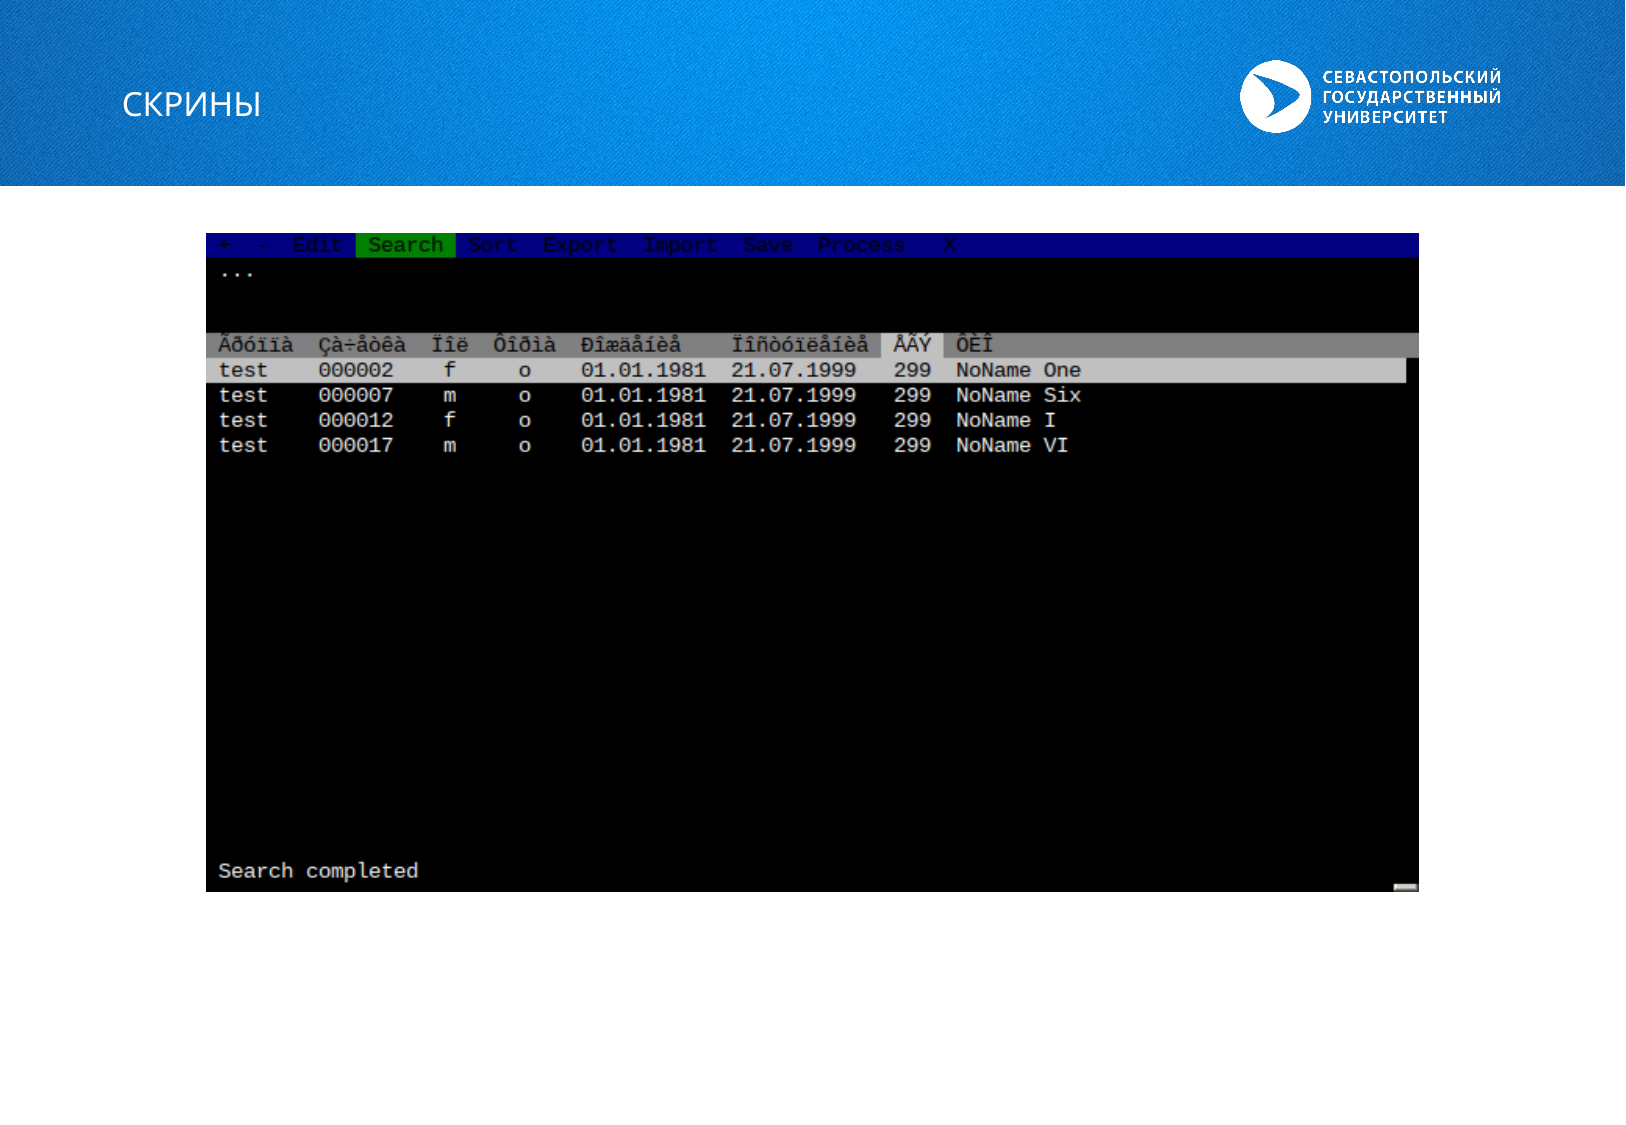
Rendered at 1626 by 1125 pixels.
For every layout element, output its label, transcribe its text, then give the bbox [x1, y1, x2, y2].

picture [206, 233, 1419, 892]
picture [0, 0, 1625, 186]
text_box СКРИНЫ [107, 80, 1012, 131]
